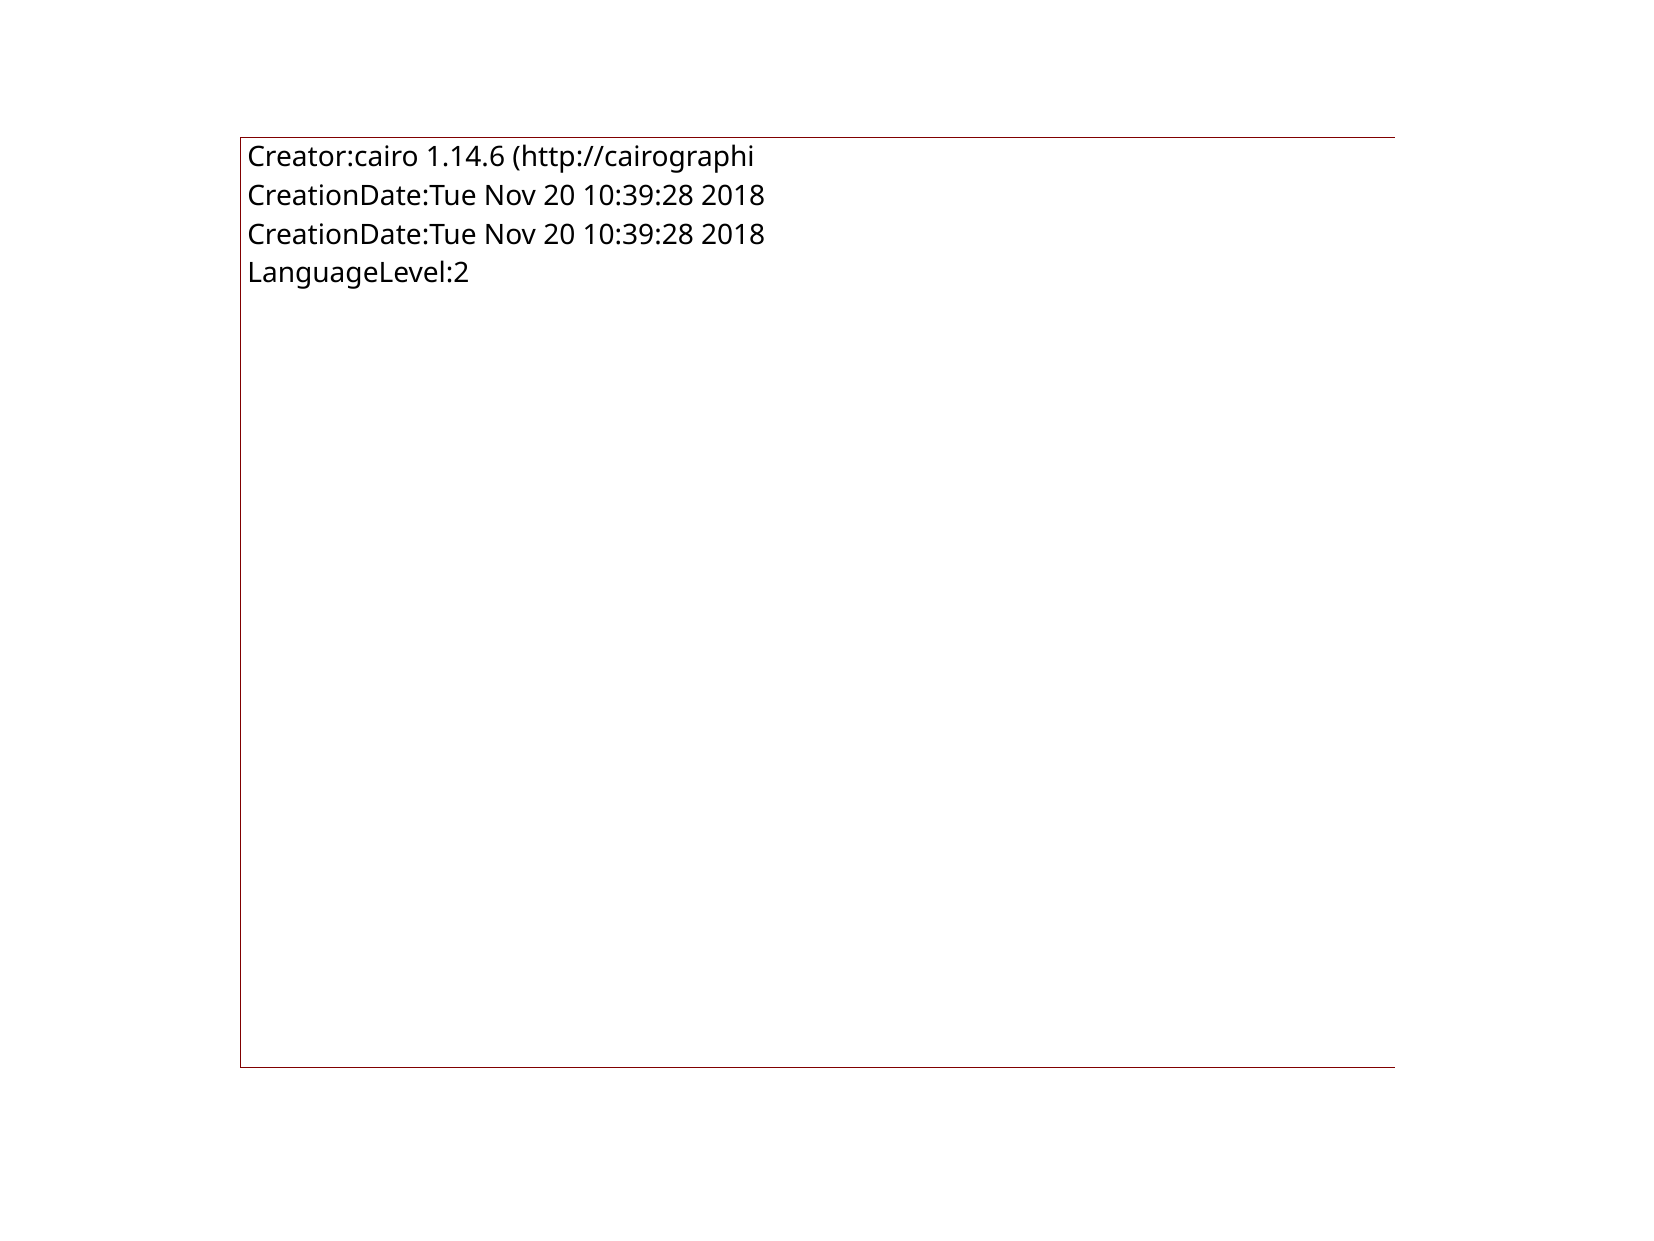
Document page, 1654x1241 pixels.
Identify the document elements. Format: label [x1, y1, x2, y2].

picture [238, 135, 1396, 1068]
